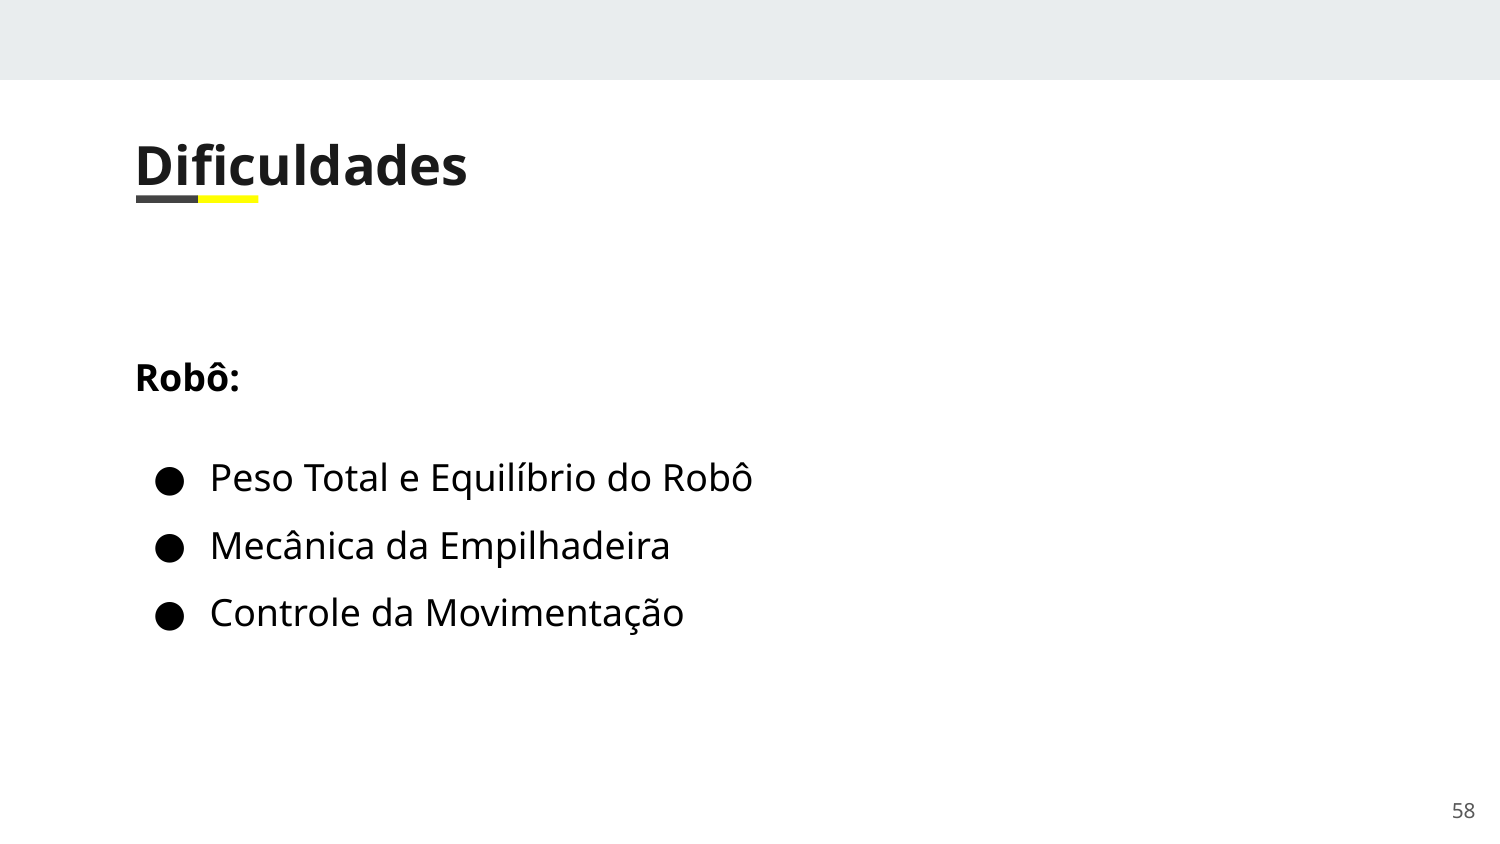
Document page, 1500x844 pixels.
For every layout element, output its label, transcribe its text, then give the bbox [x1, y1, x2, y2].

list Robô: Peso Total e Equilíbrio do Robô Mecânica da Empilhadeira Controle da Movimentação [119, 316, 1381, 687]
title Dificuldades [119, 116, 1381, 205]
slide_number <number> [1400, 779, 1491, 844]
